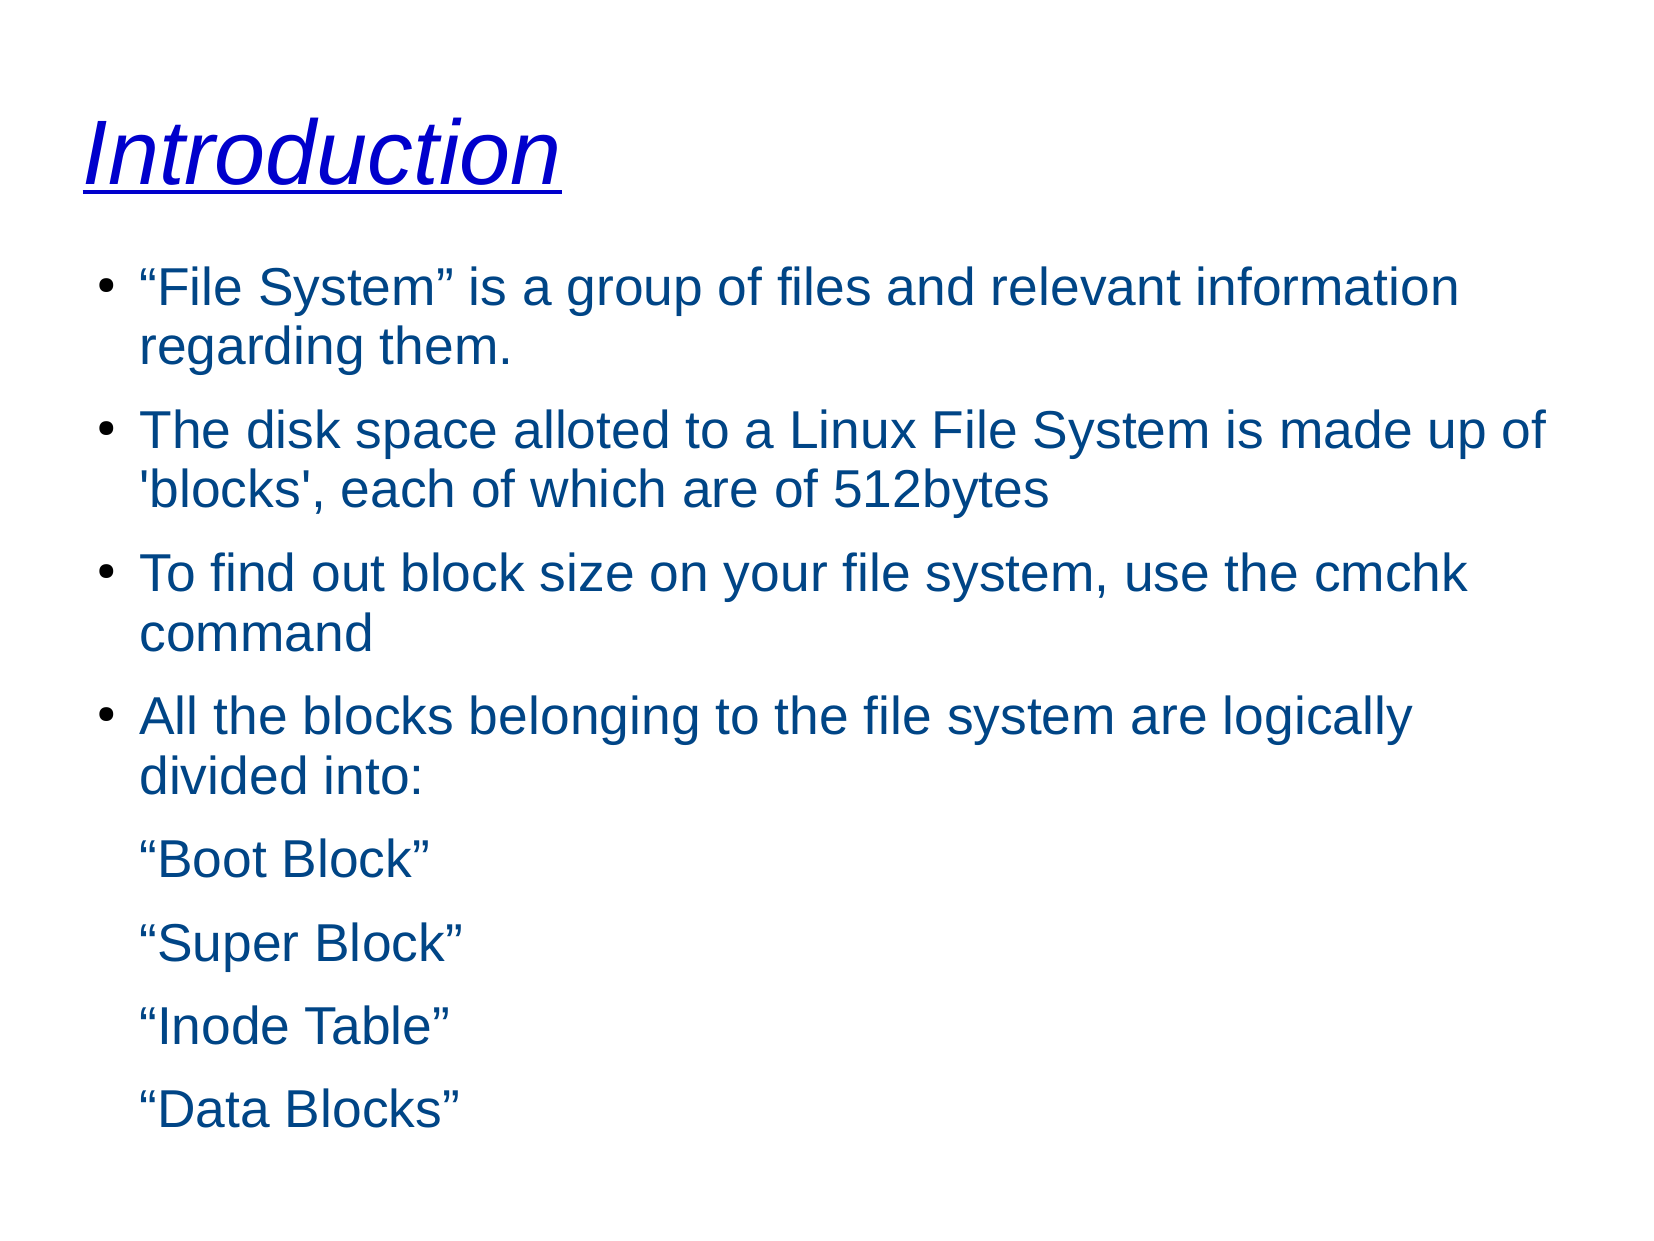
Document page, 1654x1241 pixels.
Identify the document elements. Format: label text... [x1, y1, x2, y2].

list “File System” is a group of files and relevant information regarding them. The disk space alloted to a Linux File System is made up of 'blocks', each of which are of 512bytes To find out block size on your file system, use the cmchk command All the blocks belonging to the file system are logically divided into: “Boot Block” “Super Block” “Inode Table” “Data Blocks” [82, 256, 1571, 1146]
title Introduction [82, 49, 1571, 256]
